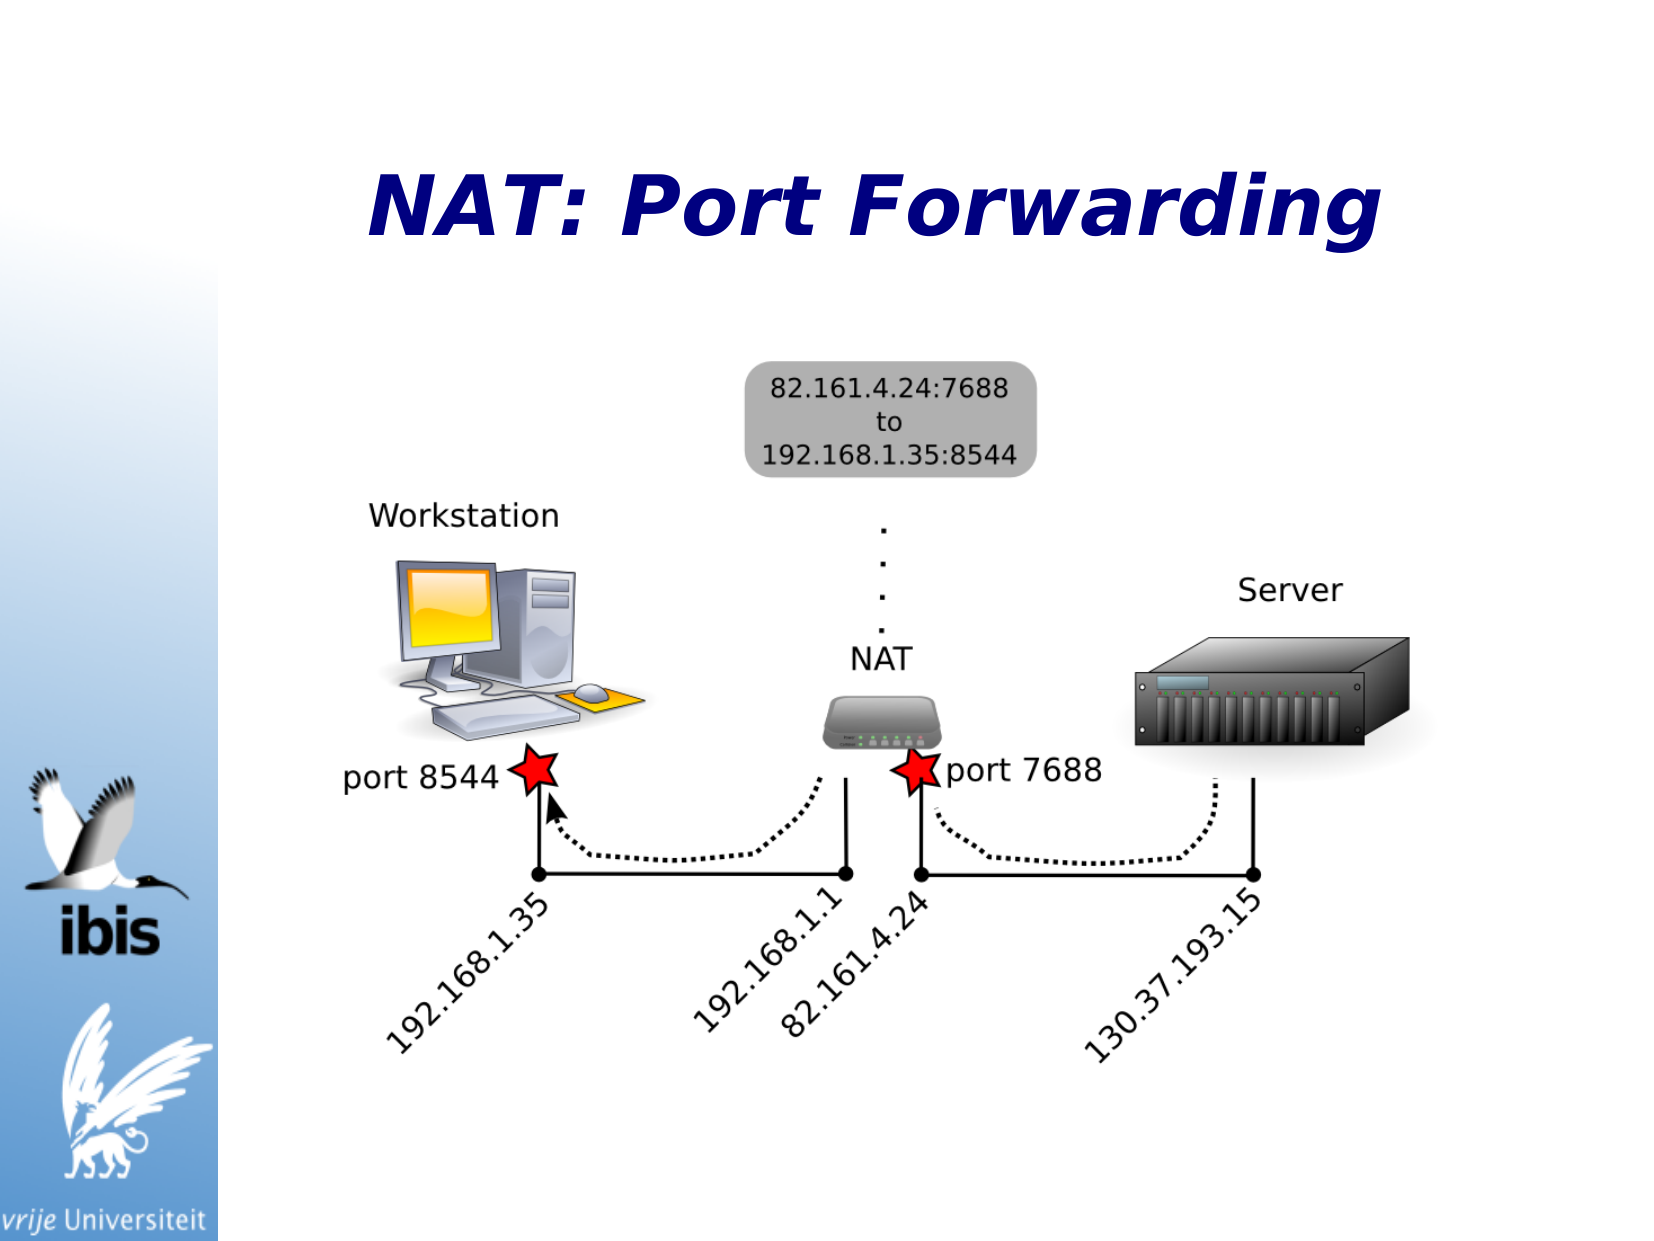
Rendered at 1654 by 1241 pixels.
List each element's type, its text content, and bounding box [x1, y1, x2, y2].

title NAT: Port Forwarding [219, 102, 1534, 311]
picture [0, 0, 218, 1241]
picture [311, 324, 1465, 1098]
